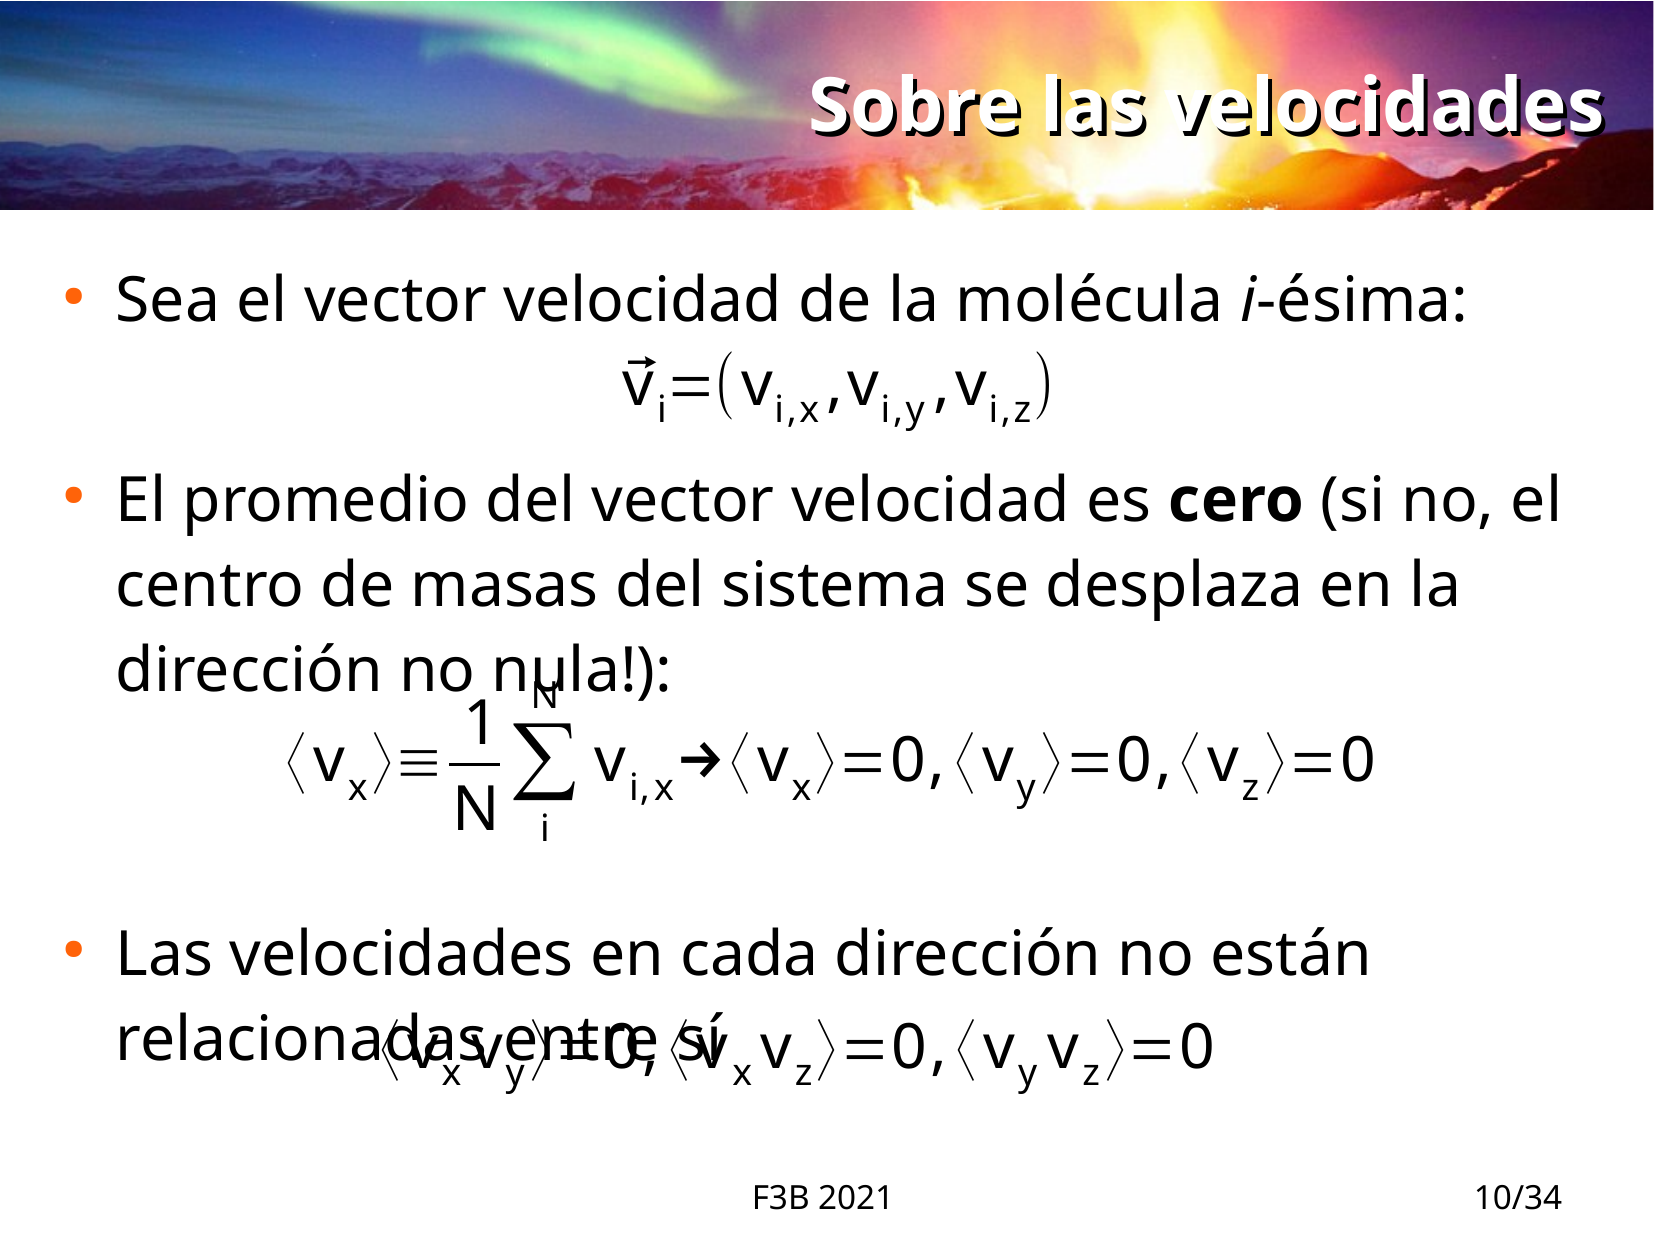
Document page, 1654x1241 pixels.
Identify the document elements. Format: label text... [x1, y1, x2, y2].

chart [279, 672, 1391, 850]
picture [0, 1, 1654, 210]
list Sea el vector velocidad de la molécula i-ésima: El promedio del vector velocidad es cero (si no, el centro de masas del sistema se desplaza en la dirección no nula!): Las velocidades en cada dirección no están relacionadas entre sí [45, 255, 1606, 1156]
chart [372, 1007, 1231, 1096]
chart [615, 344, 1062, 433]
title Sobre las velocidades [45, 15, 1606, 191]
